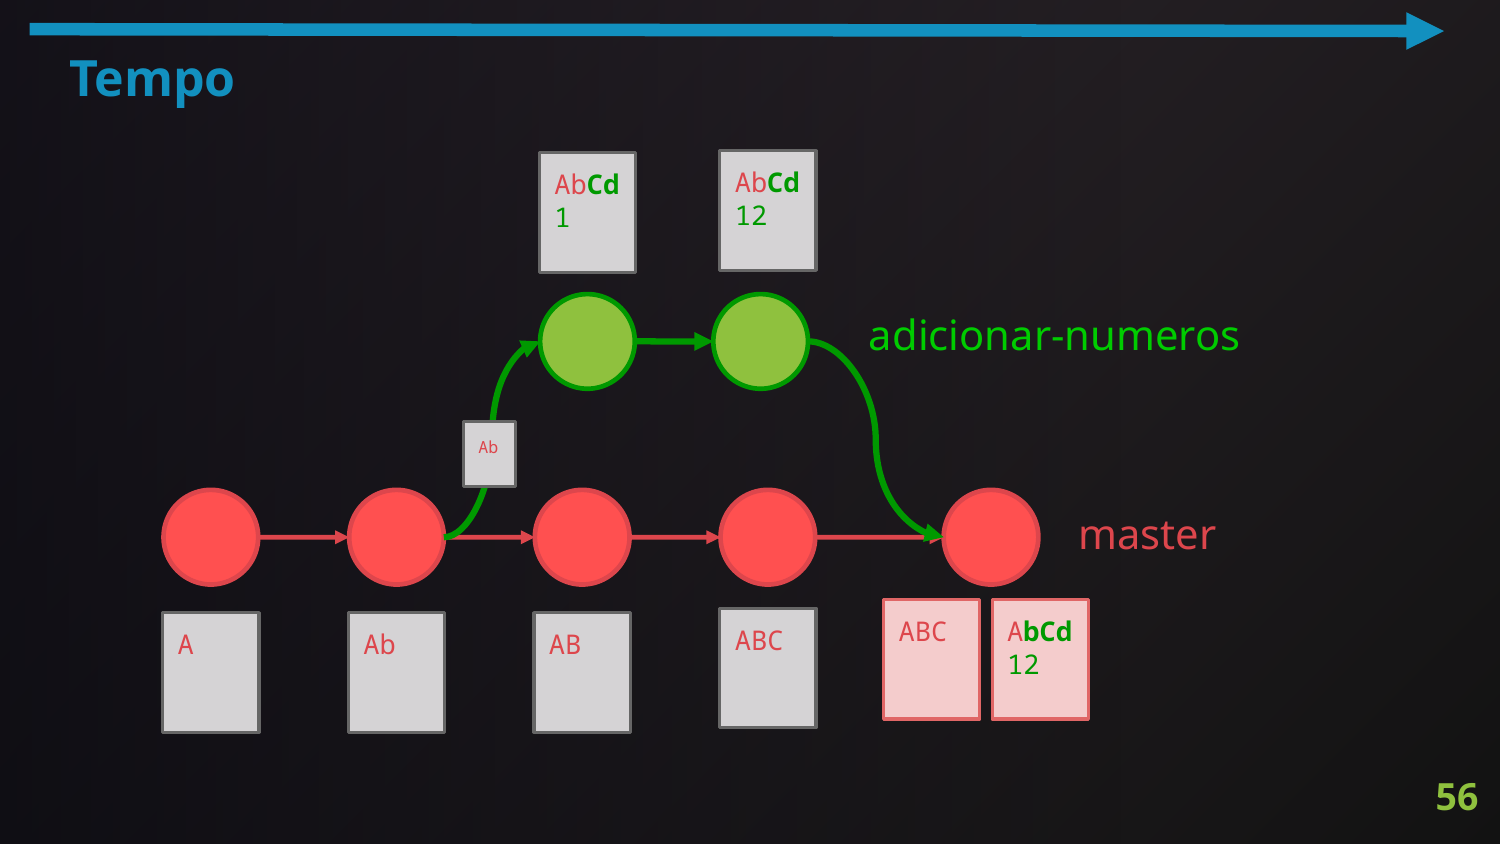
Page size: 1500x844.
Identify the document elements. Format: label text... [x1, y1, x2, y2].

text_box AbCd 12 [992, 599, 1089, 719]
text_box [540, 294, 635, 389]
text_box ABC [719, 608, 816, 728]
text_box Tempo [54, 31, 623, 138]
text_box [534, 489, 630, 585]
text_box [349, 489, 444, 585]
text_box [943, 489, 1039, 585]
text_box master [1063, 492, 1351, 557]
text_box Ab [463, 421, 516, 487]
text_box Ab [348, 612, 445, 733]
text_box AbCd 1 [539, 152, 636, 273]
text_box [163, 489, 259, 585]
text_box [720, 489, 816, 585]
slide_number <number> [1407, 752, 1494, 844]
text_box ABC [883, 599, 980, 719]
text_box AbCd 12 [719, 150, 816, 271]
text_box AB [534, 612, 631, 733]
text_box [713, 294, 808, 389]
text_box A [162, 612, 259, 733]
text_box adicionar-numeros [853, 294, 1288, 359]
